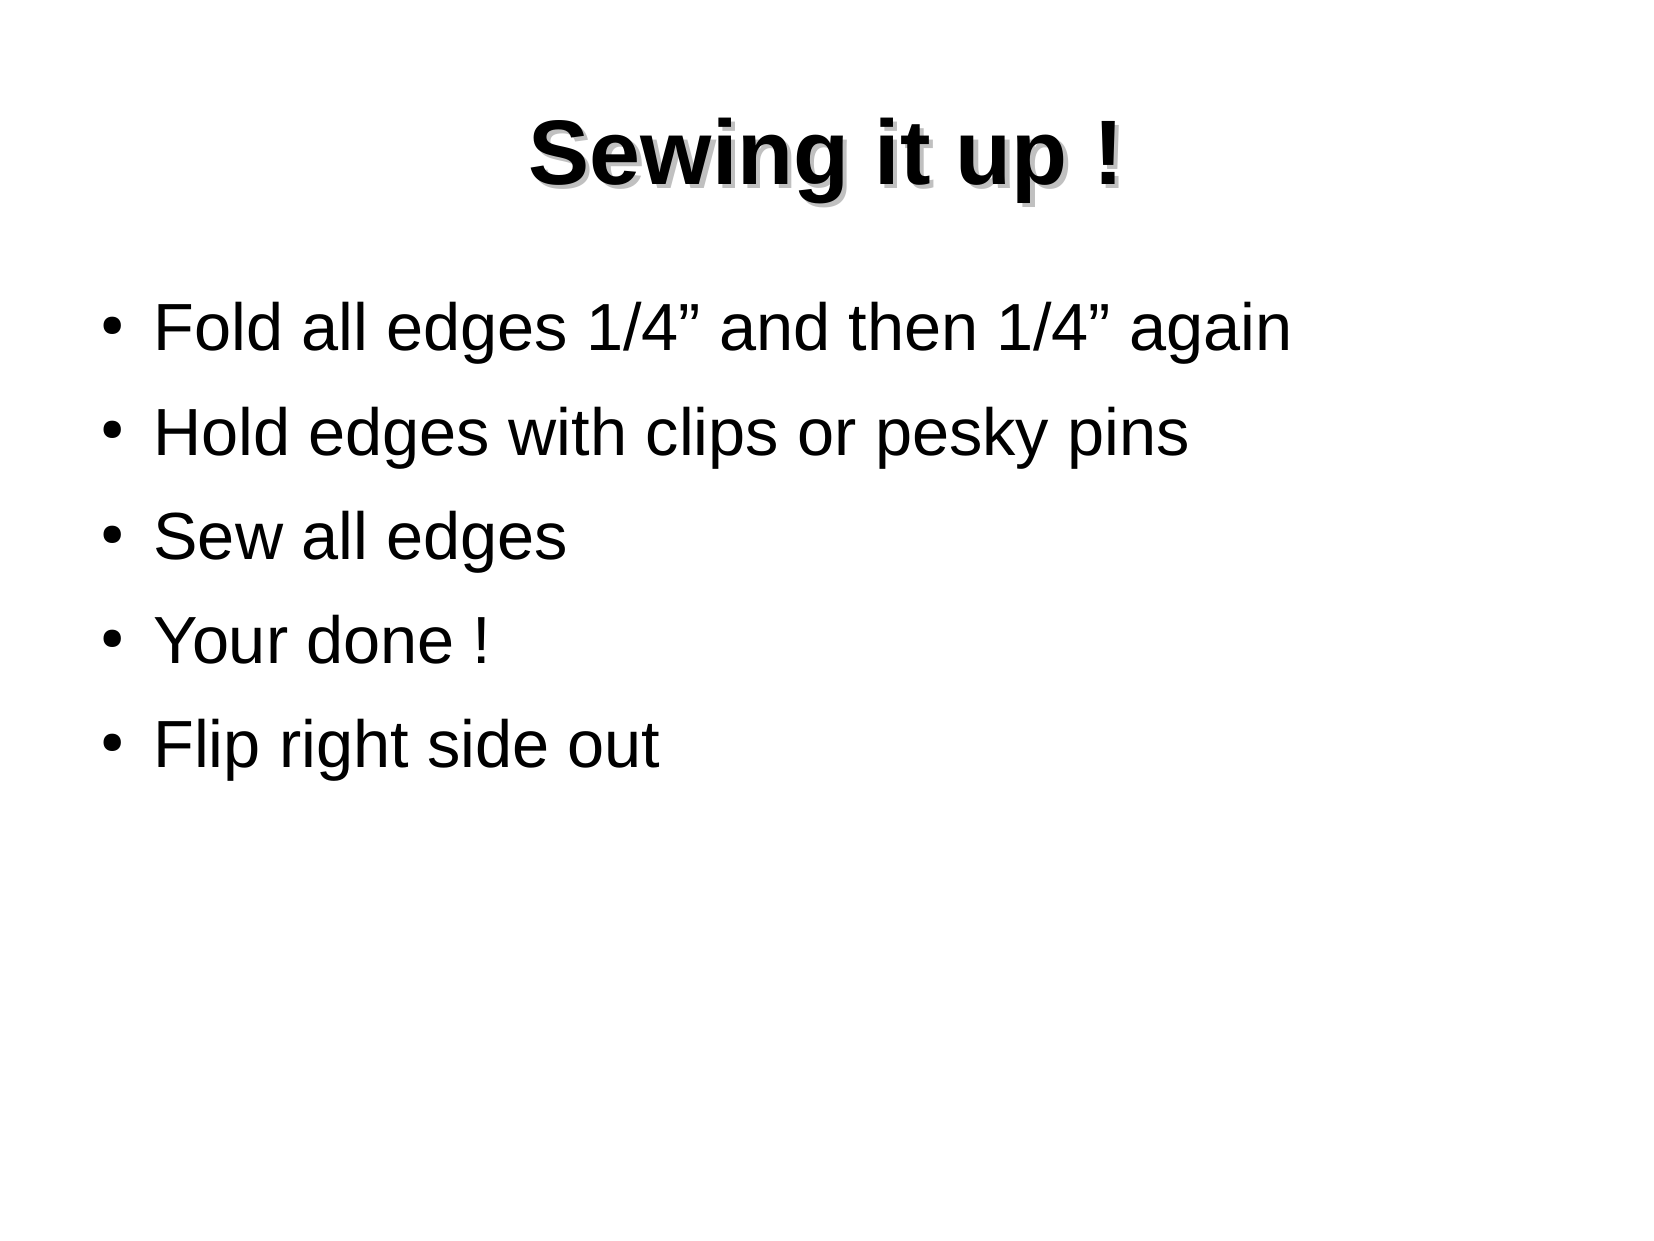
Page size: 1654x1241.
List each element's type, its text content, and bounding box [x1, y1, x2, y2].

list Fold all edges 1/4” and then 1/4” again Hold edges with clips or pesky pins Sew all edges Your done ! Flip right side out [82, 290, 1571, 1010]
title Sewing it up ! [82, 49, 1571, 257]
